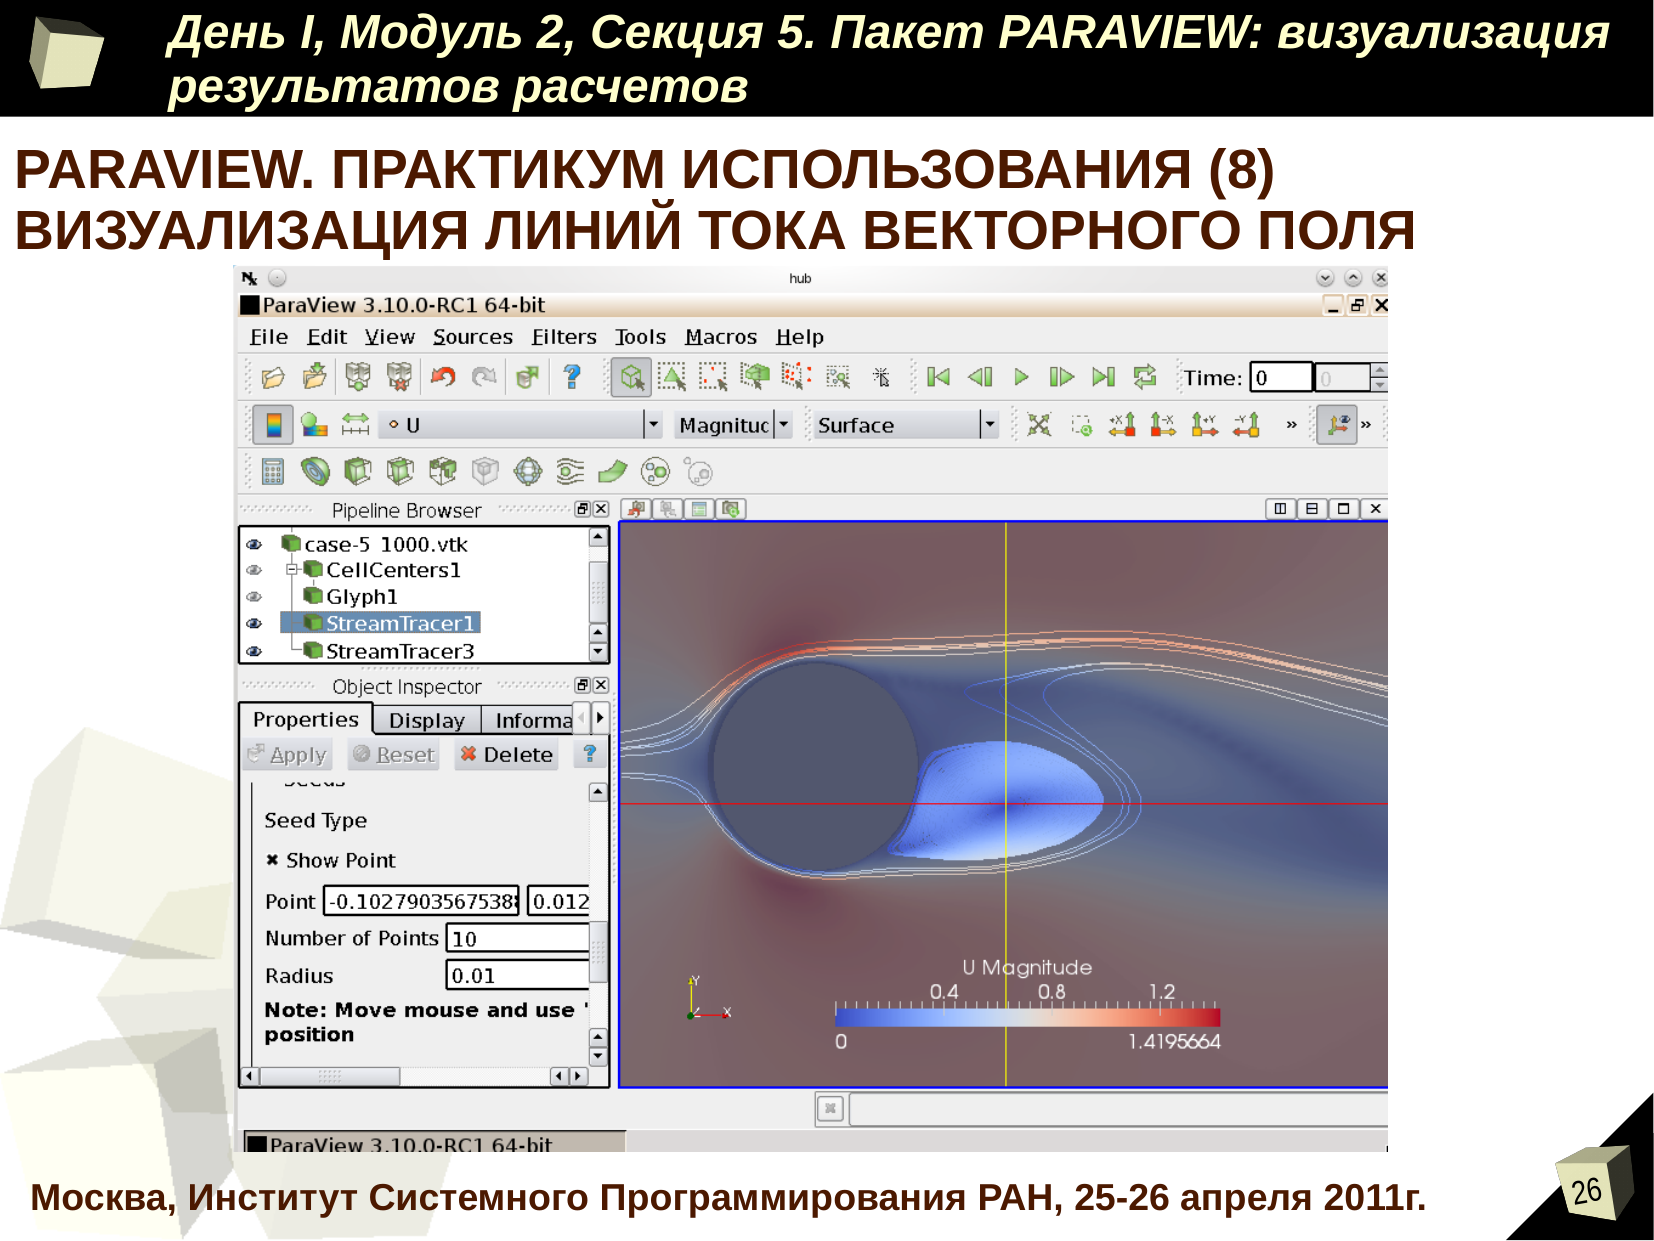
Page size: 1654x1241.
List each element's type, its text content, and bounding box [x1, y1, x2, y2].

picture [464, 1193, 472, 1198]
picture [0, 270, 1388, 1241]
text_box PARAVIEW. ПРАКТИКУМ ИСПОЛЬЗОВАНИЯ (8) ВИЗУАЛИЗАЦИЯ ЛИНИЙ ТОКА ВЕКТОРНОГО ПОЛЯ [0, 130, 1654, 270]
